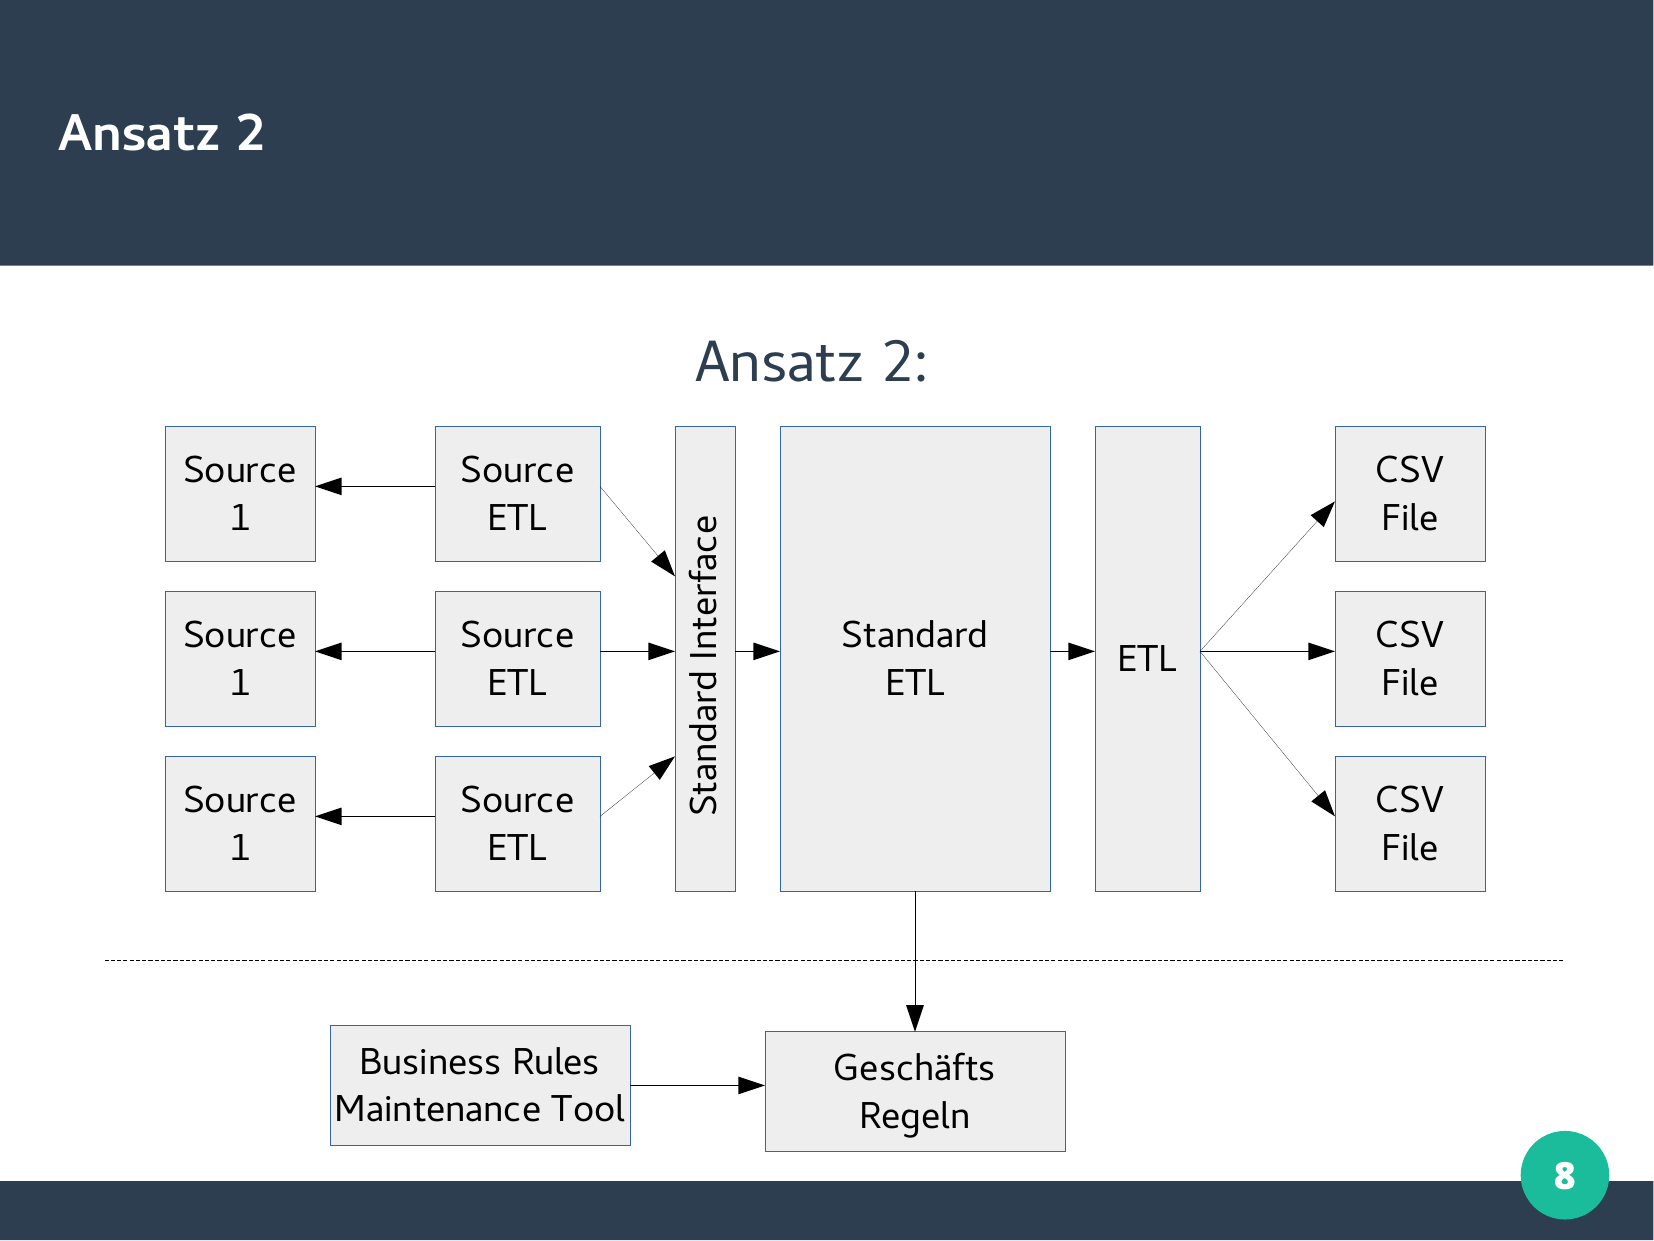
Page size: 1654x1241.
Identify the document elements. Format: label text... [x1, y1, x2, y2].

text_box CSV File [1335, 591, 1486, 727]
text_box Standard Interface [672, 426, 736, 832]
text_box Source 1 [165, 591, 316, 727]
text_box CSV File [1335, 426, 1486, 562]
text_box Source ETL [435, 426, 601, 562]
text_box Source 1 [165, 756, 316, 892]
text_box Source ETL [435, 756, 601, 892]
text_box Geschäfts Regeln [765, 1031, 1066, 1152]
text_box Source 1 [165, 426, 316, 562]
subtitle Ansatz 2: [631, 1086, 738, 1093]
text_box Standard ETL [780, 426, 1051, 892]
text_box Source ETL [435, 591, 601, 727]
text_box Business Rules Maintenance Tool [330, 1025, 631, 1146]
text_box CSV File [1335, 756, 1486, 892]
title Ansatz 2 [59, 59, 1595, 207]
subtitle Ansatz 2: [59, 324, 1565, 1093]
text_box ETL [1095, 426, 1201, 892]
